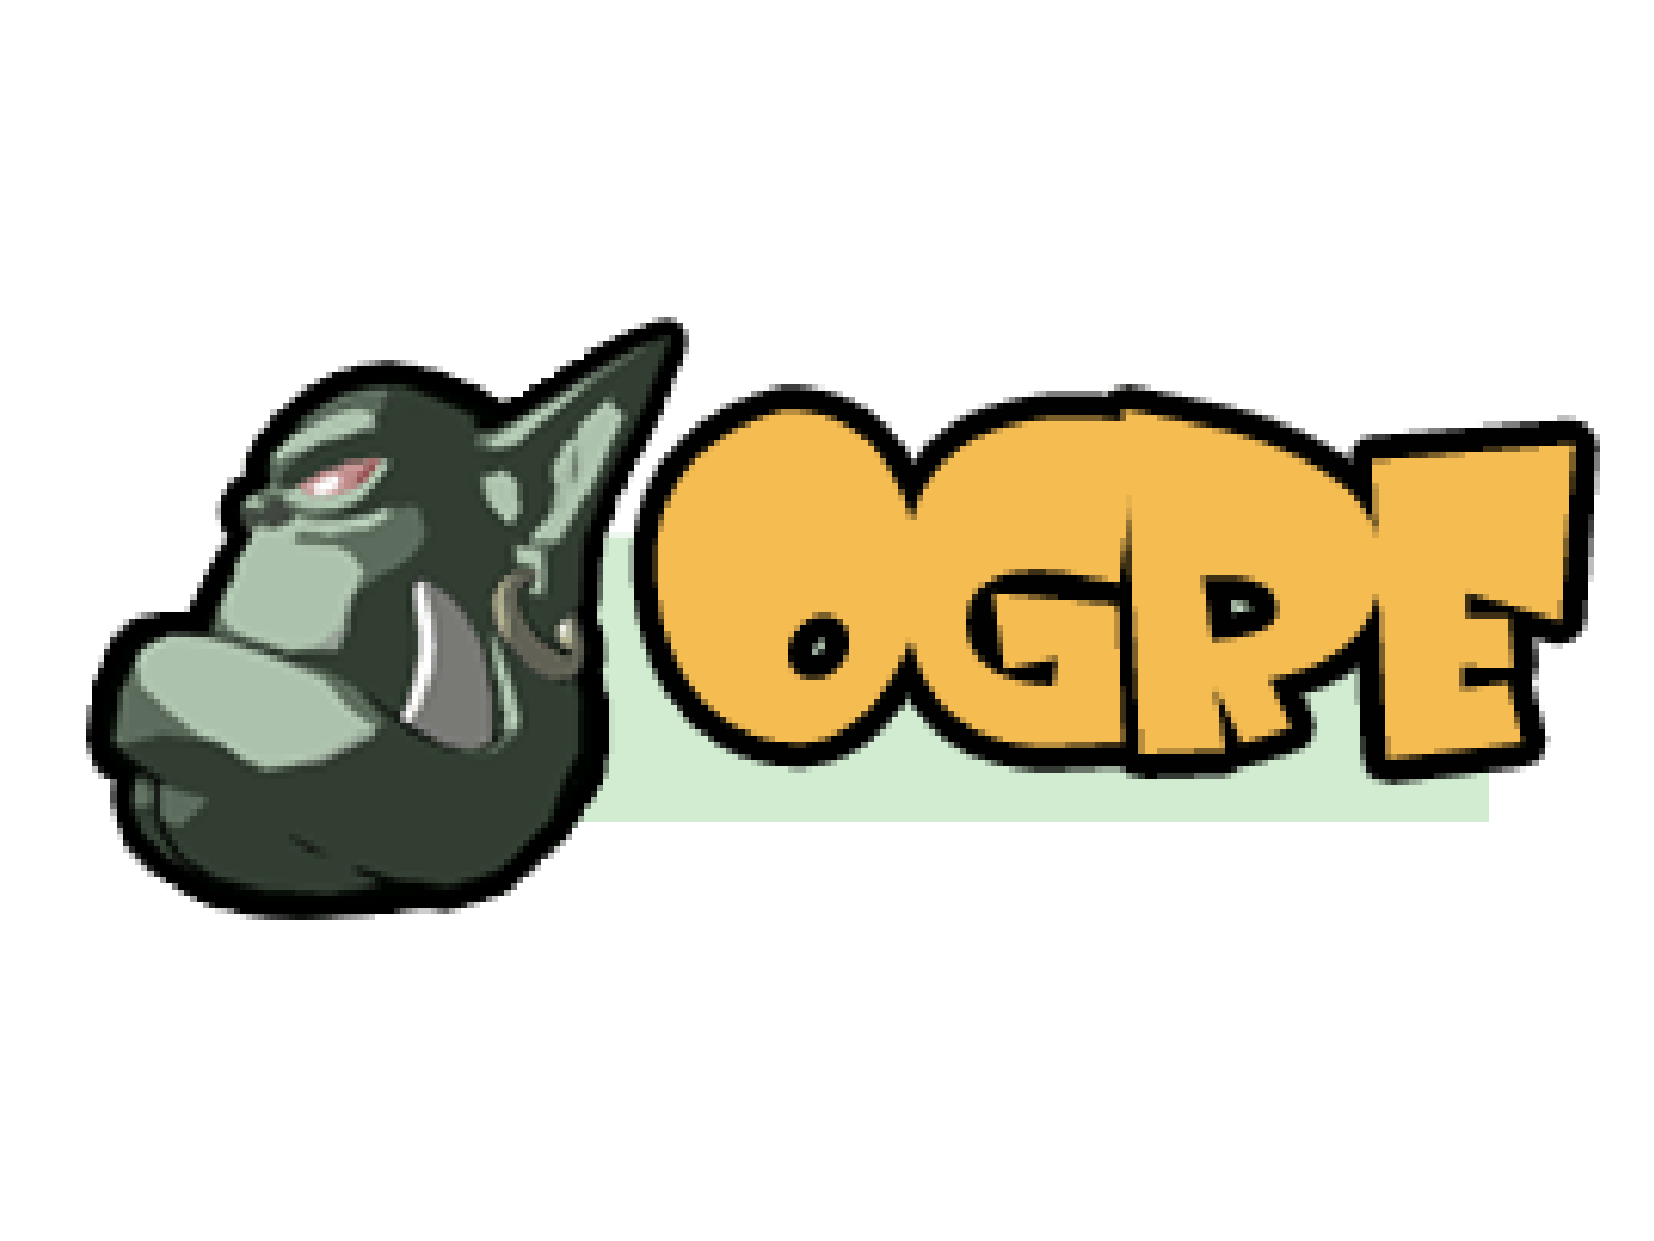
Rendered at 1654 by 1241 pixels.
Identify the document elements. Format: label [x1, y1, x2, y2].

picture [74, 311, 1613, 927]
